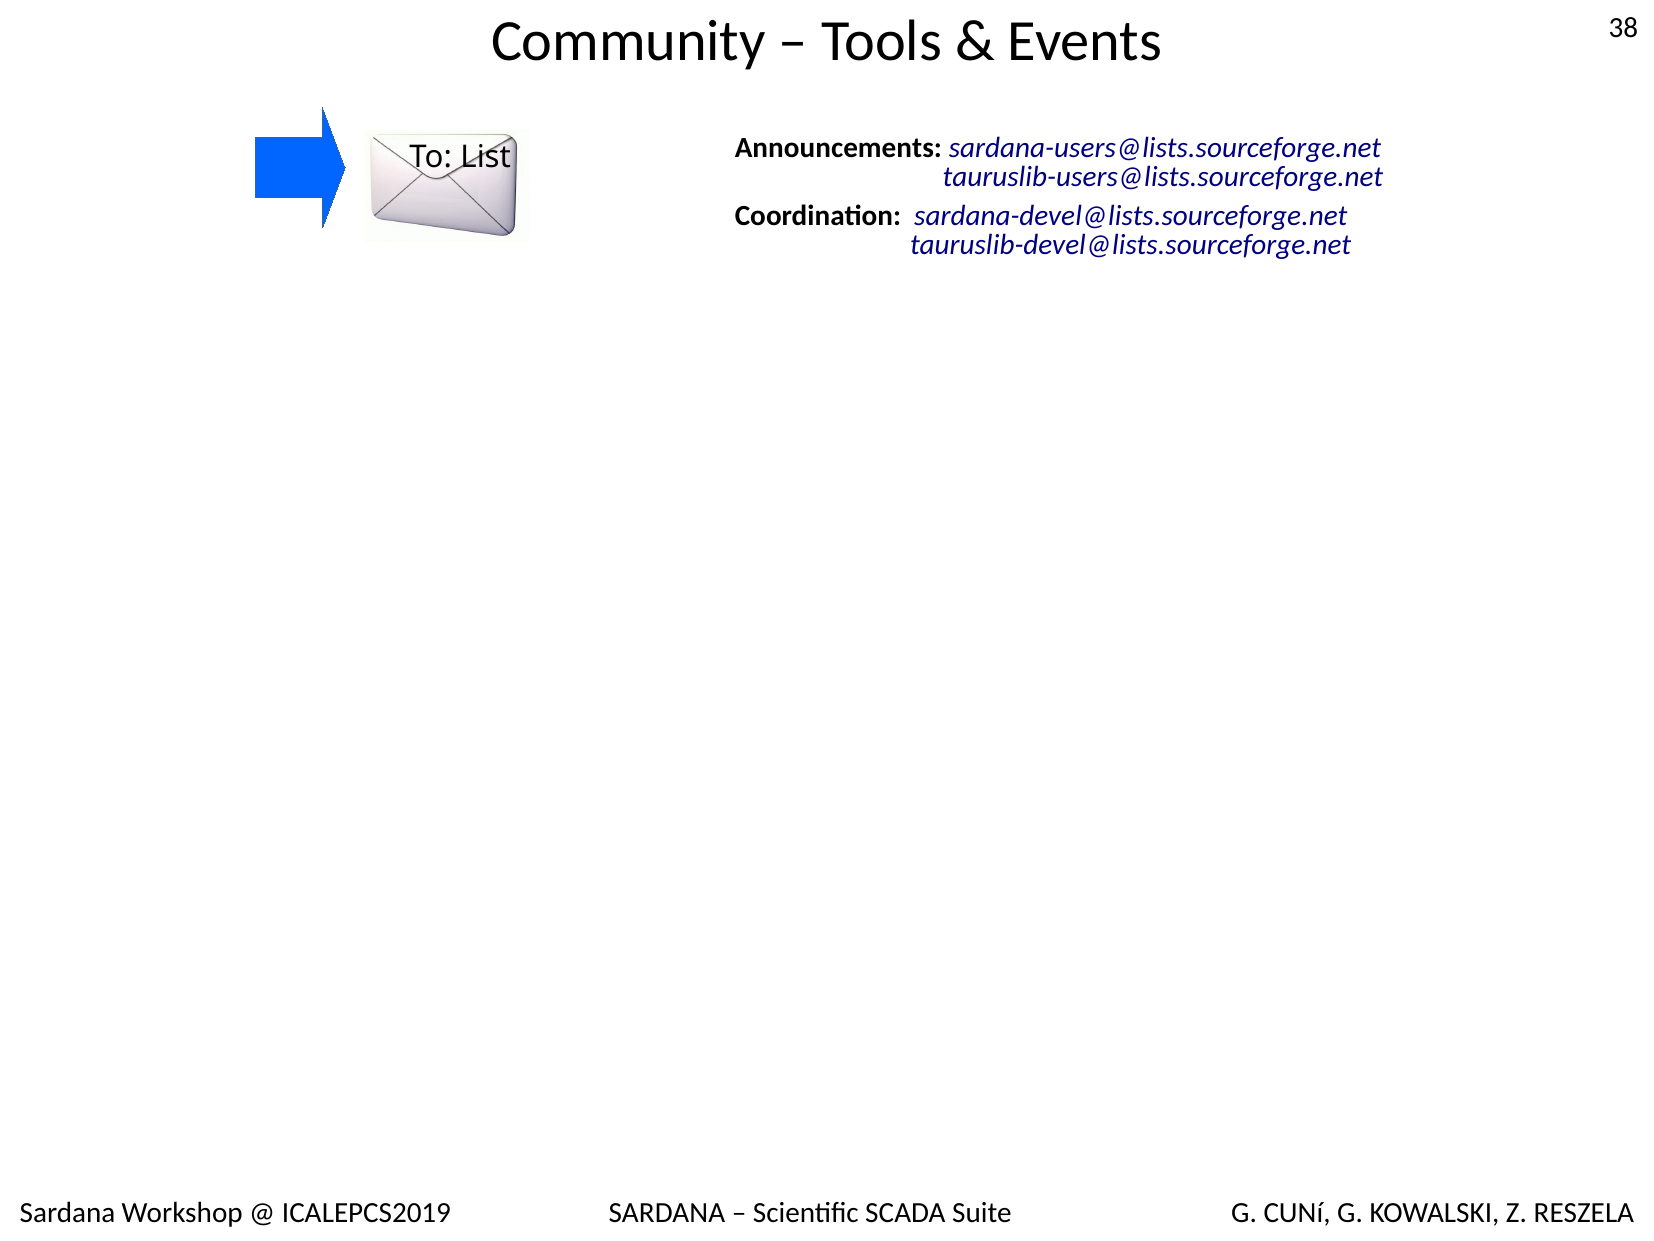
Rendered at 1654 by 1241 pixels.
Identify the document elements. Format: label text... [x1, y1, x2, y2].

title Community – Tools & Events [82, 2, 1571, 91]
picture [364, 129, 530, 242]
text_box Announcements: sardana-users@lists.sourceforge.net tauruslib-users@lists.sourceforge.net [720, 98, 1456, 231]
text_box Coordination: sardana-devel@lists.sourceforge.net tauruslib-devel@lists.sourceforge.net [720, 196, 1415, 273]
text_box [255, 107, 346, 228]
text_box To: List [394, 126, 530, 211]
